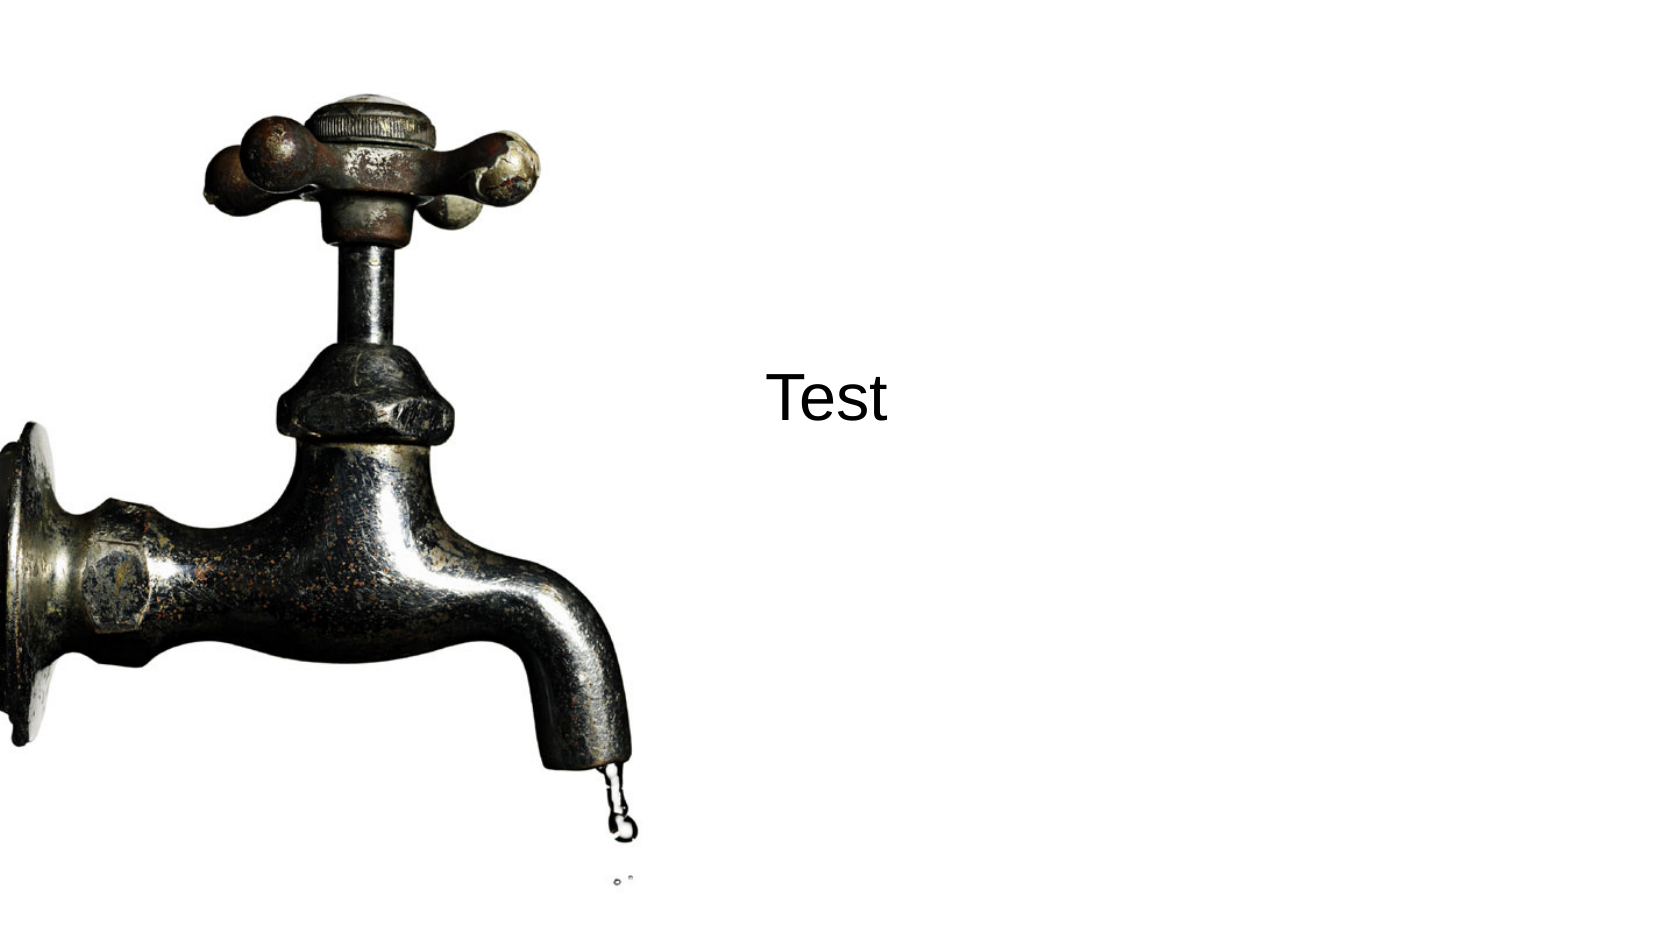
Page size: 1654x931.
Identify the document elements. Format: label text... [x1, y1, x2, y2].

subtitle Test [82, 37, 1571, 758]
picture [0, 0, 931, 931]
